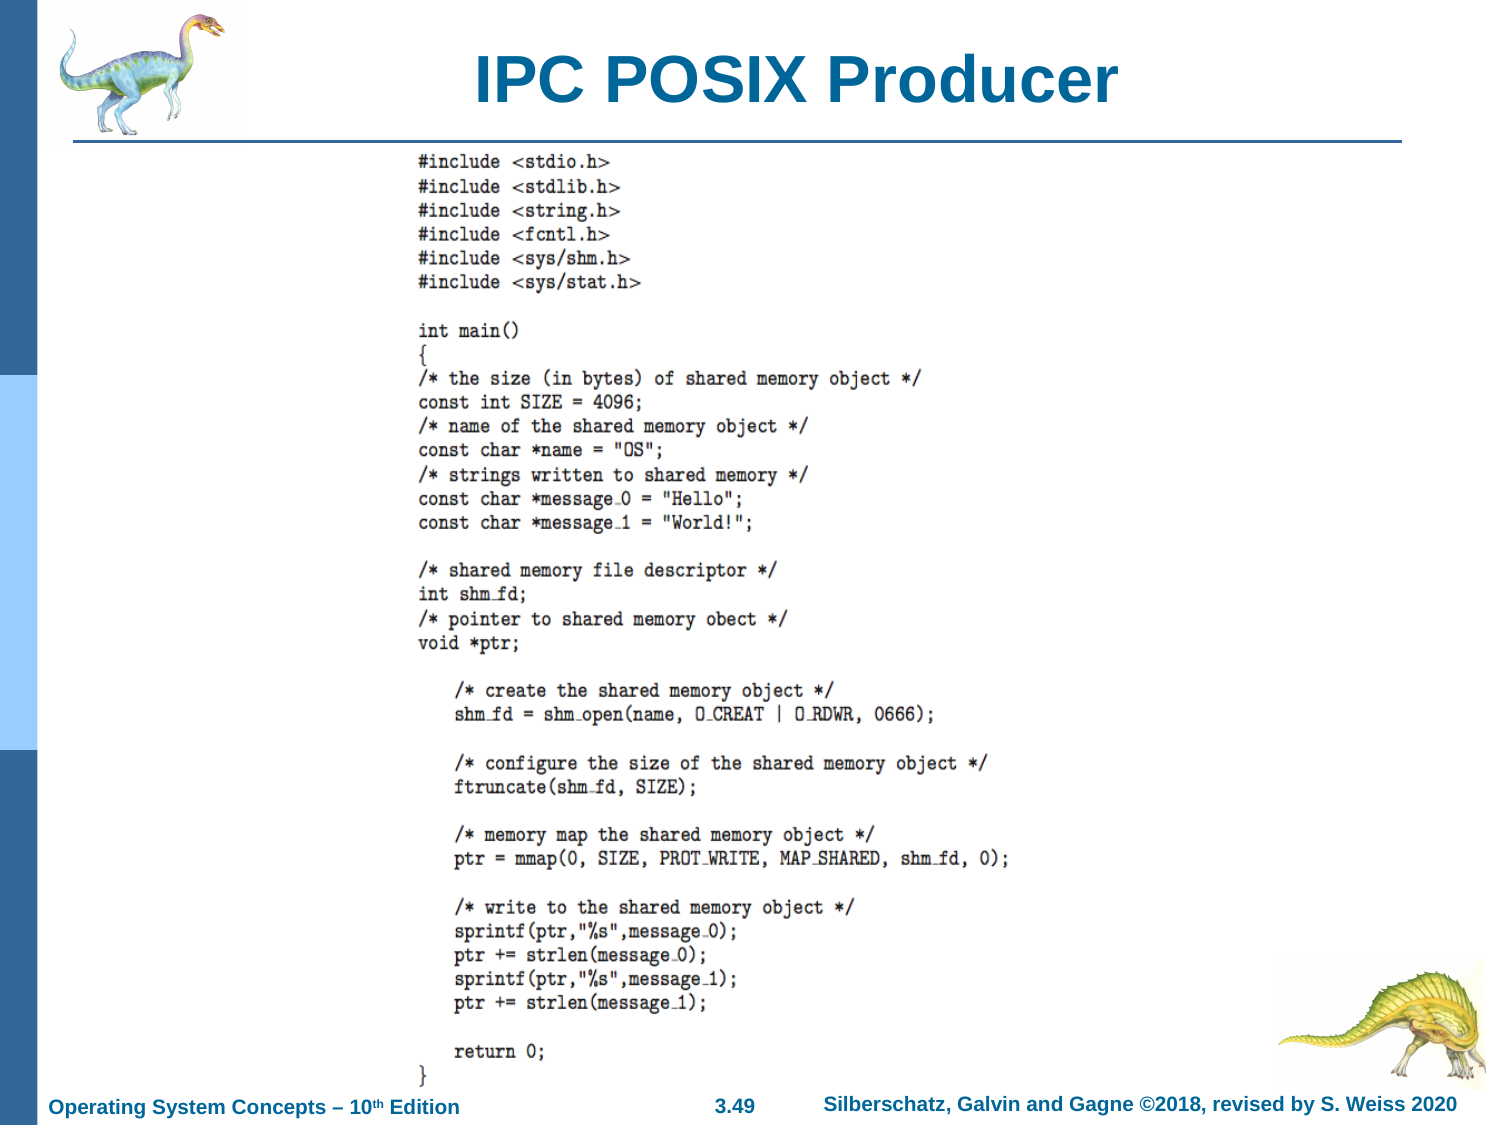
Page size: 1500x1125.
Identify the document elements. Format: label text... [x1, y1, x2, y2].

picture [46, 0, 243, 149]
picture [407, 148, 1023, 1093]
title IPC POSIX Producer [153, 28, 1442, 123]
picture [1275, 959, 1486, 1090]
picture [1140, 1096, 1148, 1101]
